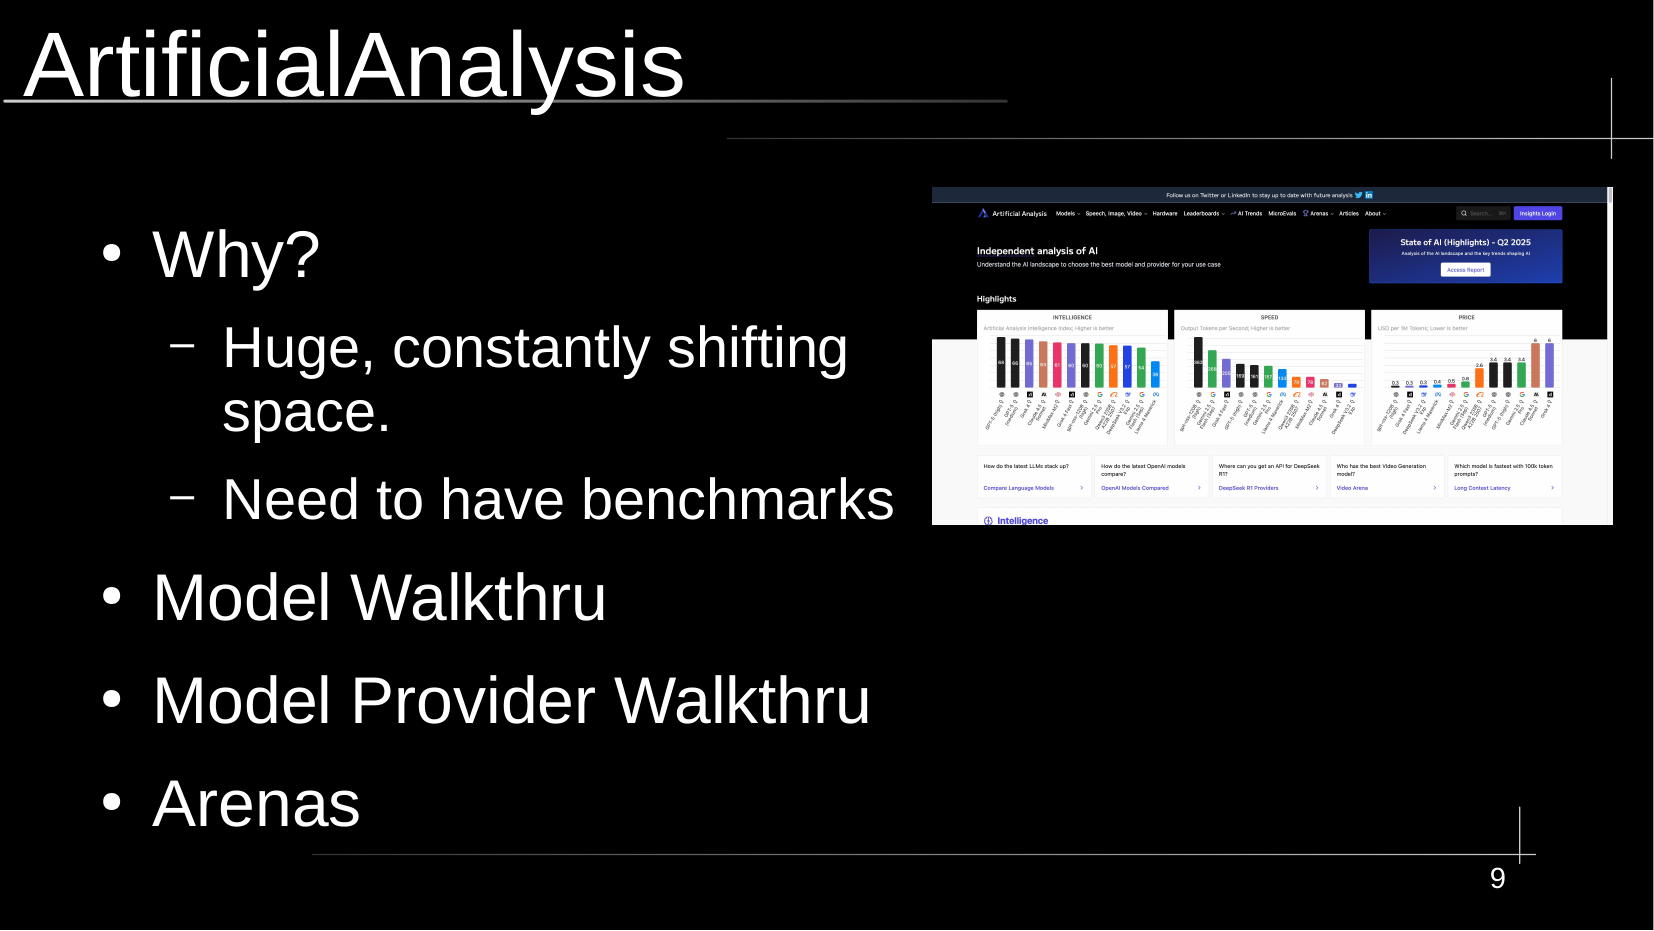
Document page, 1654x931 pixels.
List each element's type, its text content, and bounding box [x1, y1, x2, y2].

title ArtificialAnalysis [23, 11, 1589, 119]
picture [932, 187, 1613, 526]
list Why? Huge, constantly shifting space. Need to have benchmarks Model Walkthru Model Provider Walkthru Arenas [82, 217, 901, 863]
